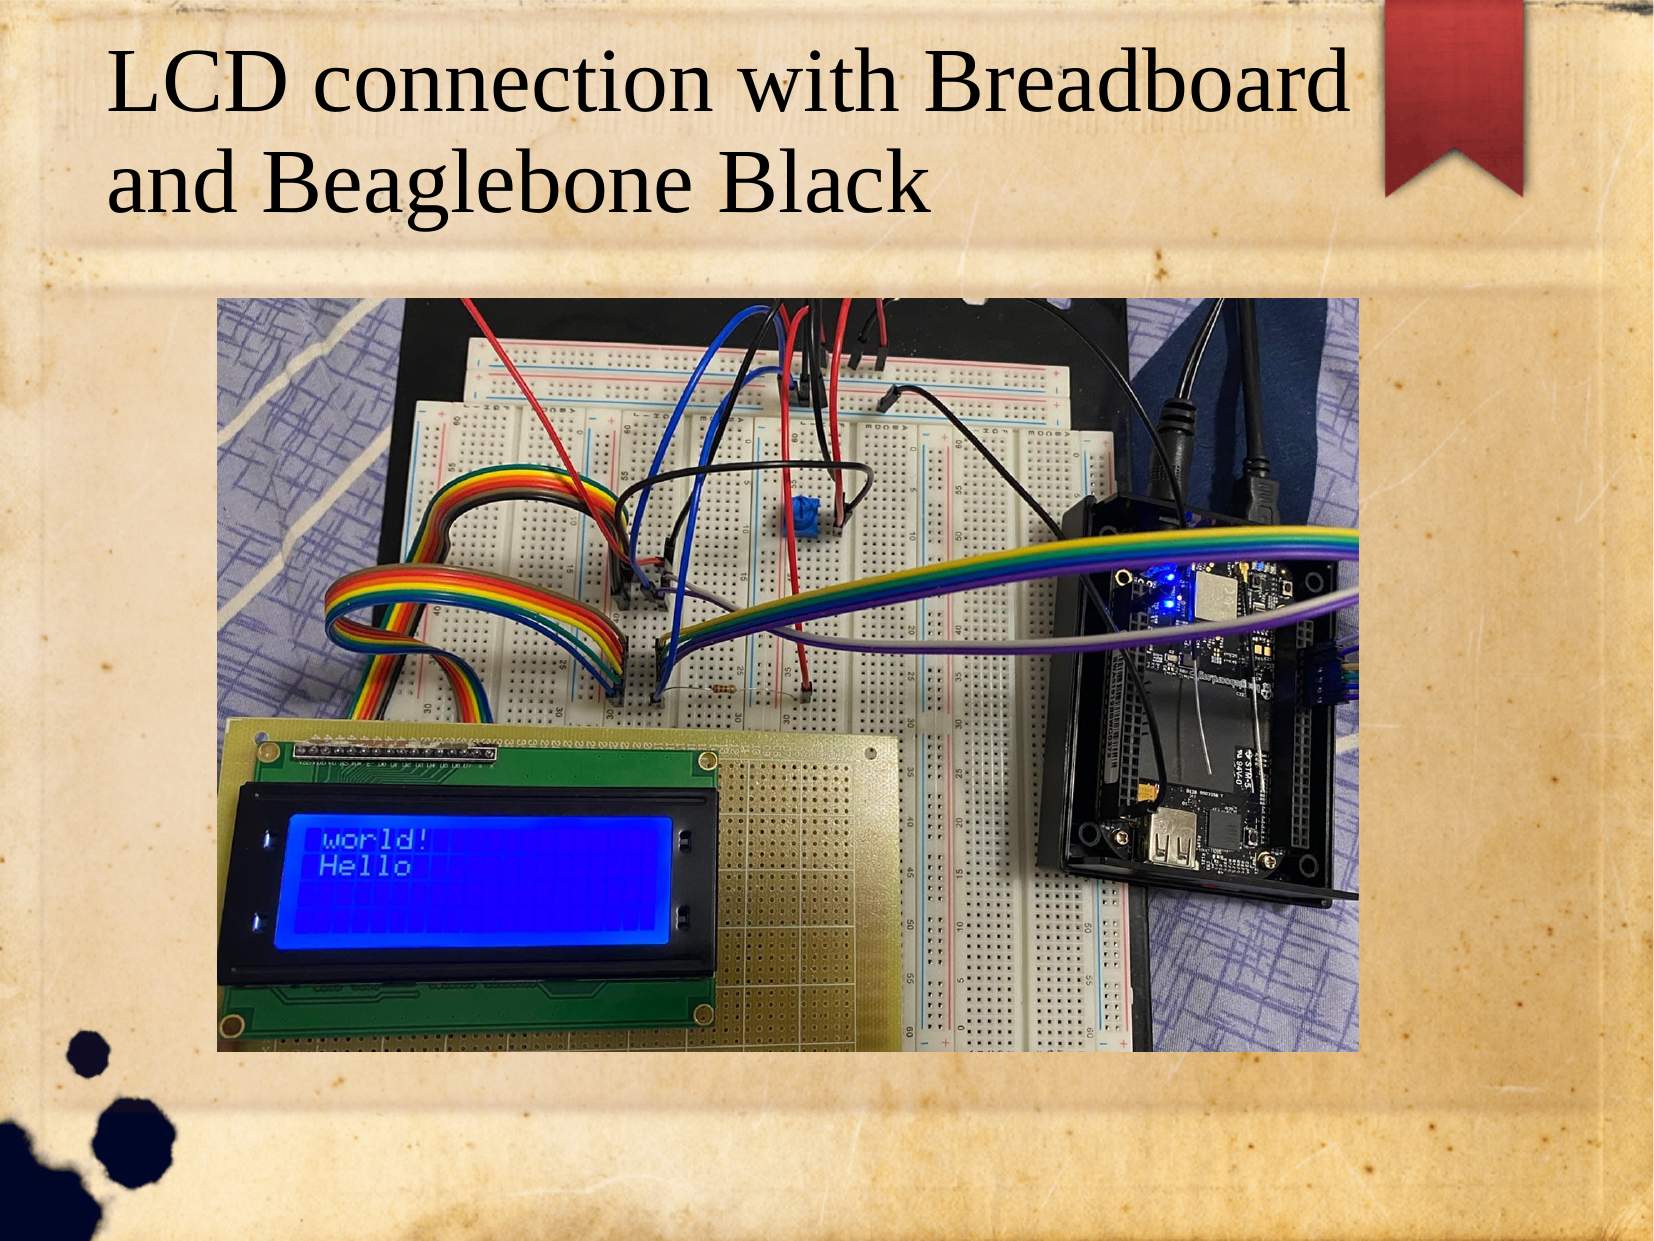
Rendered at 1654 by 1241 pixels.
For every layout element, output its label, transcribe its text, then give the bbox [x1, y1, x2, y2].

title LCD connection with Breadboard and Beaglebone Black [106, 29, 1371, 233]
picture [0, 0, 1654, 1241]
